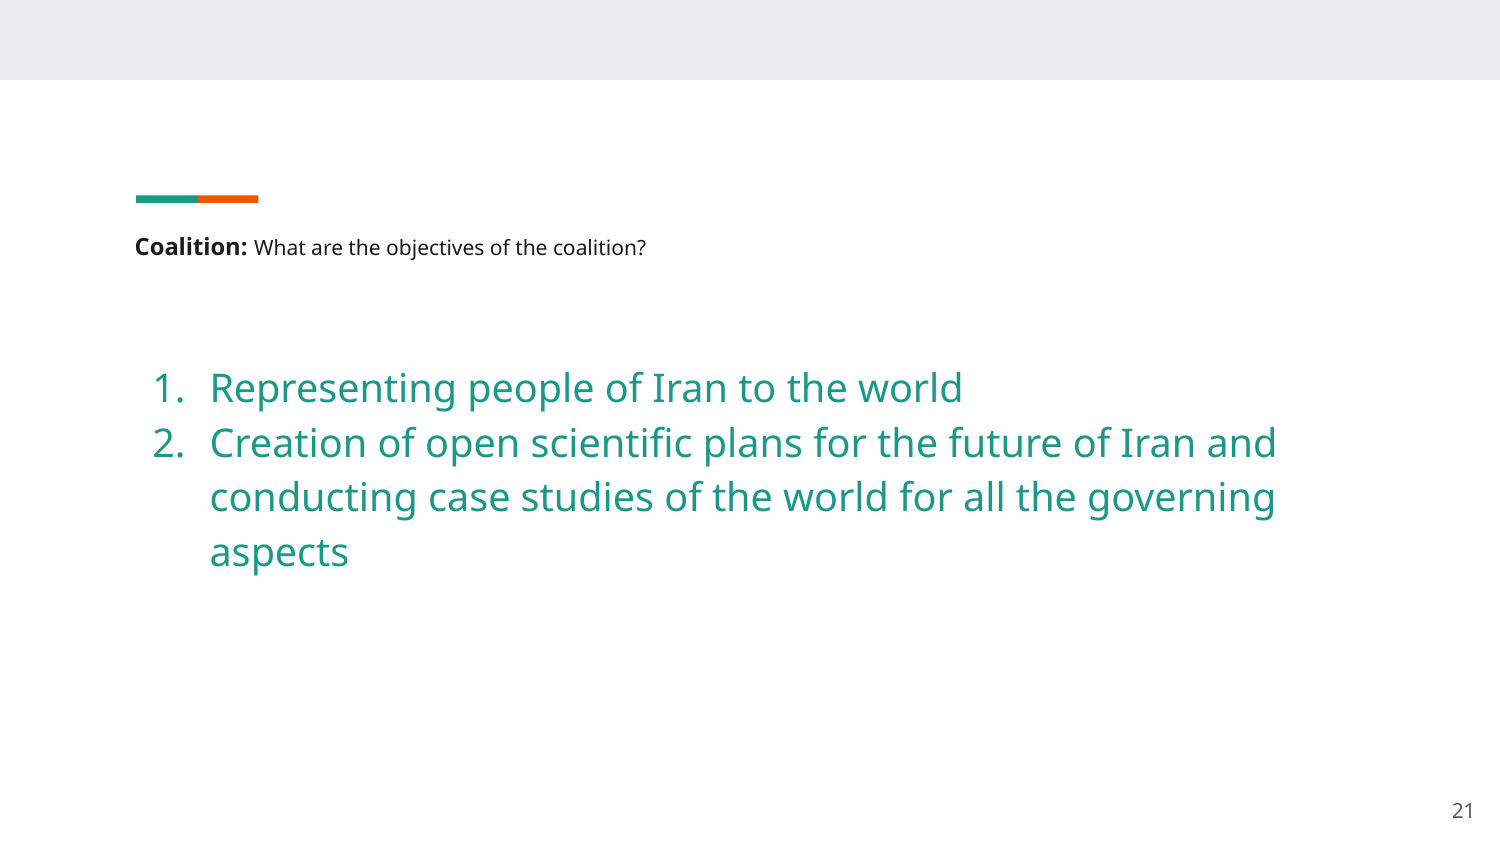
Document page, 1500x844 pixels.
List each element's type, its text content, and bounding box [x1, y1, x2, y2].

list Representing people of Iran to the world Creation of open scientific plans for the future of Iran and conducting case studies of the world for all the governing aspects [119, 341, 1381, 712]
slide_number <number> [1400, 779, 1491, 844]
title Coalition: What are the objectives of the coalition? [119, 216, 1381, 305]
